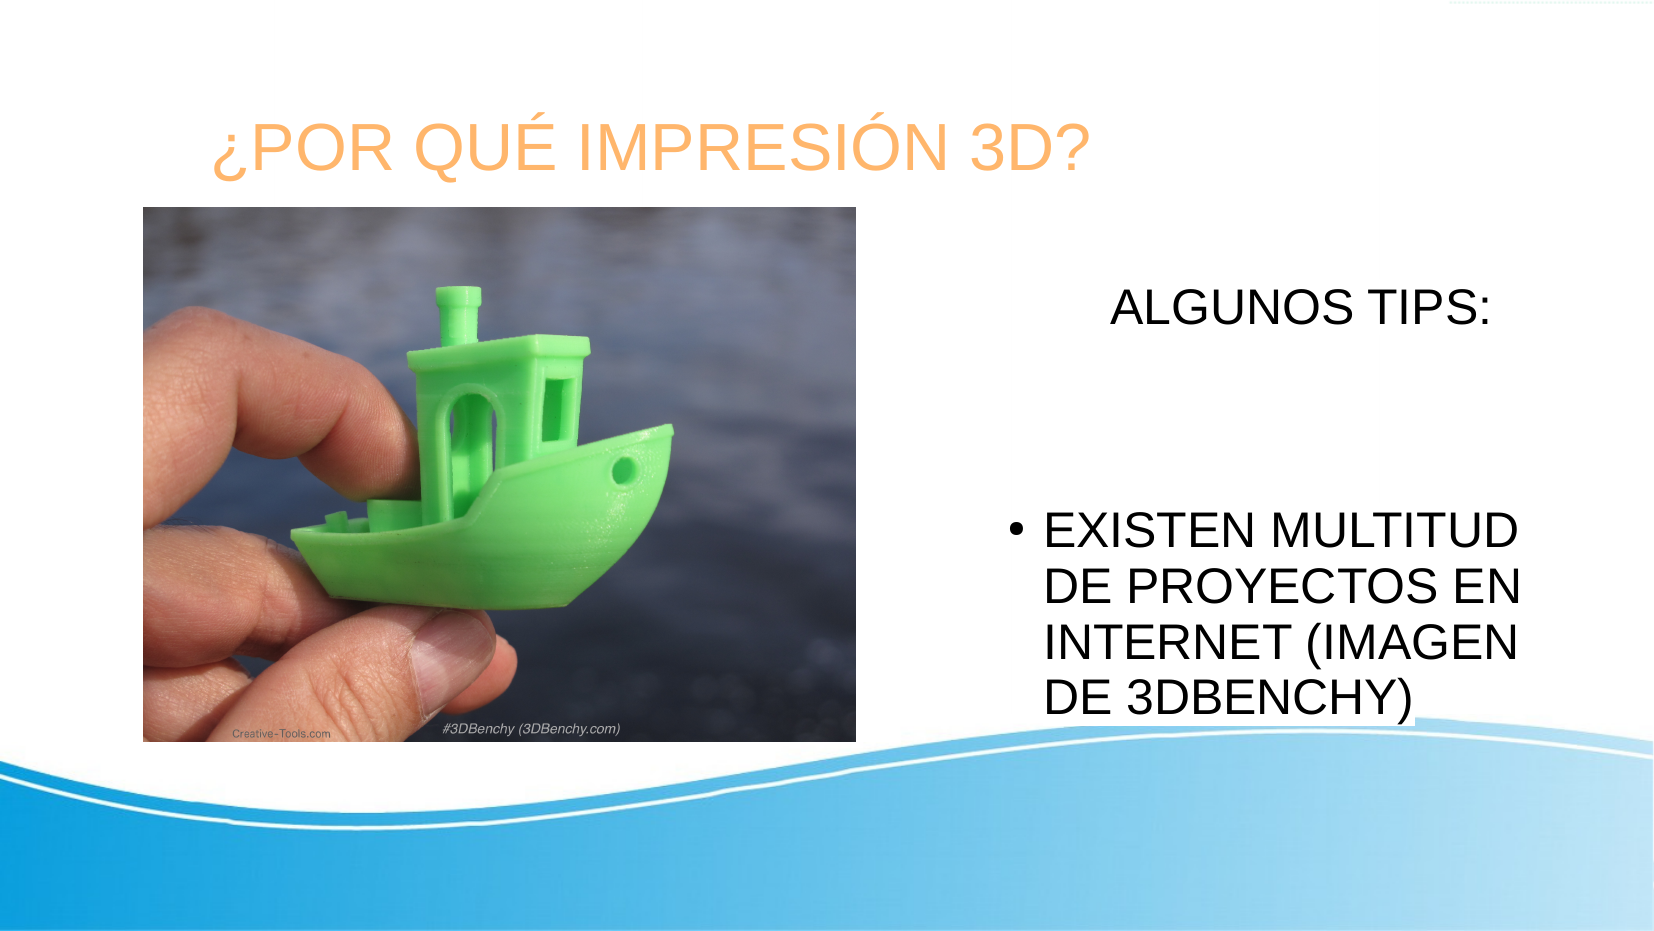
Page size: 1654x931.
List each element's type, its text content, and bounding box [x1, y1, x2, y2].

picture [0, 0, 1654, 931]
text_box ¿POR QUÉ IMPRESIÓN 3D? [195, 102, 1485, 193]
subtitle ALGUNOS TIPS: EXISTEN MULTITUD DE PROYECTOS EN INTERNET (IMAGEN DE 3DBENCHY) [1007, 223, 1560, 837]
